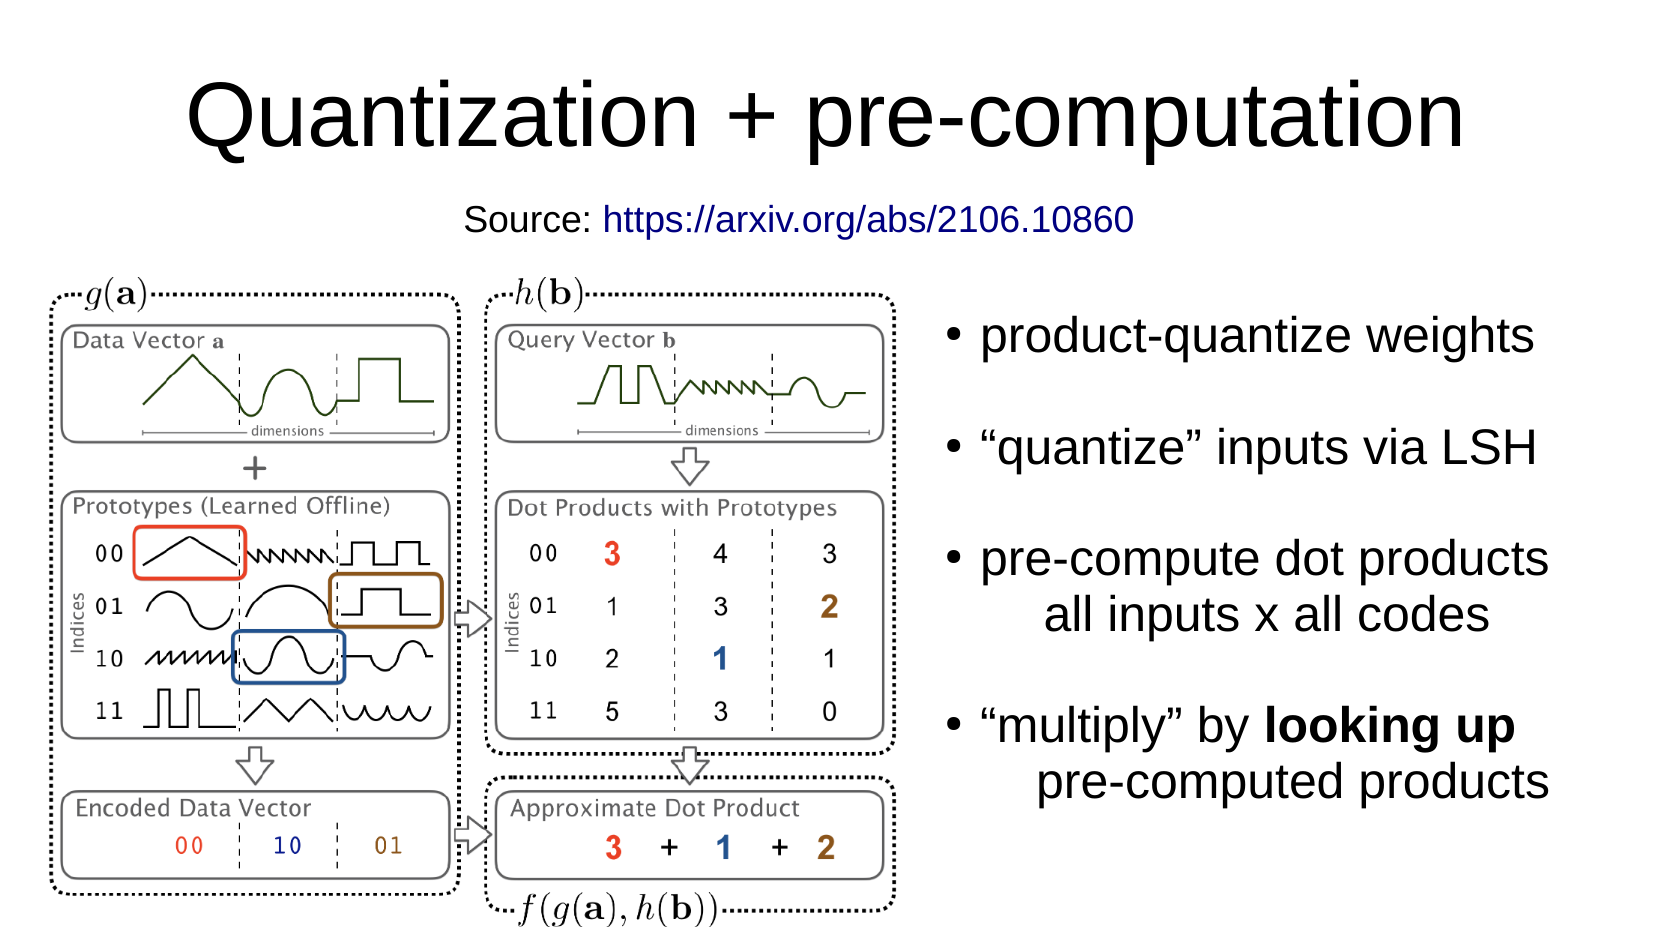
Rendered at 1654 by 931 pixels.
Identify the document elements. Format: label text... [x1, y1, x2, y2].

text_box Source: https://arxiv.org/abs/2106.10860 [299, 191, 1309, 290]
picture [38, 277, 903, 927]
text_box product-quantize weights “quantize” inputs via LSH pre-compute dot products all inputs x all codes “multiply” by looking up pre-computed products [930, 300, 1621, 873]
title Quantization + pre-computation [82, 37, 1571, 193]
